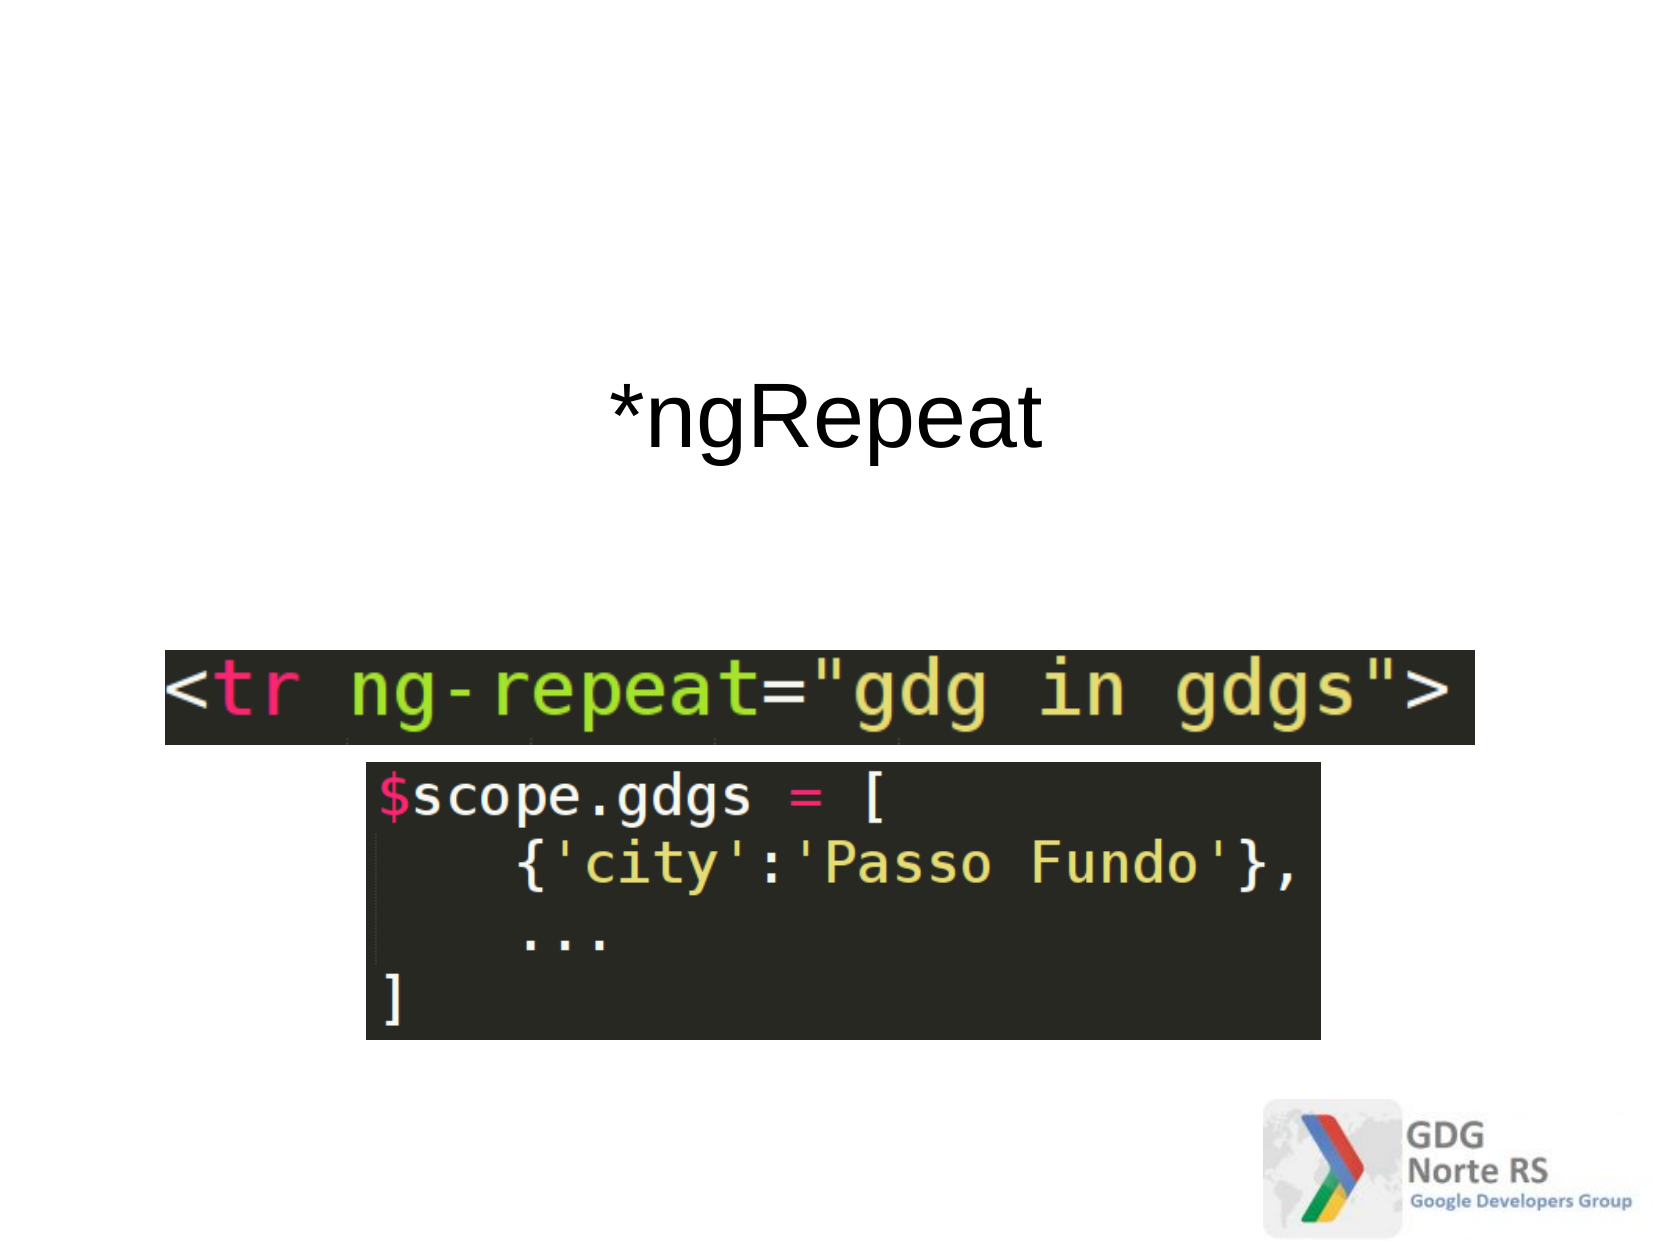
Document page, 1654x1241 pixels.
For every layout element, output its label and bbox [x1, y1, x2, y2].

subtitle [82, 290, 1571, 1010]
picture [1263, 1099, 1654, 1241]
picture [366, 762, 1321, 1040]
picture [165, 650, 1475, 745]
